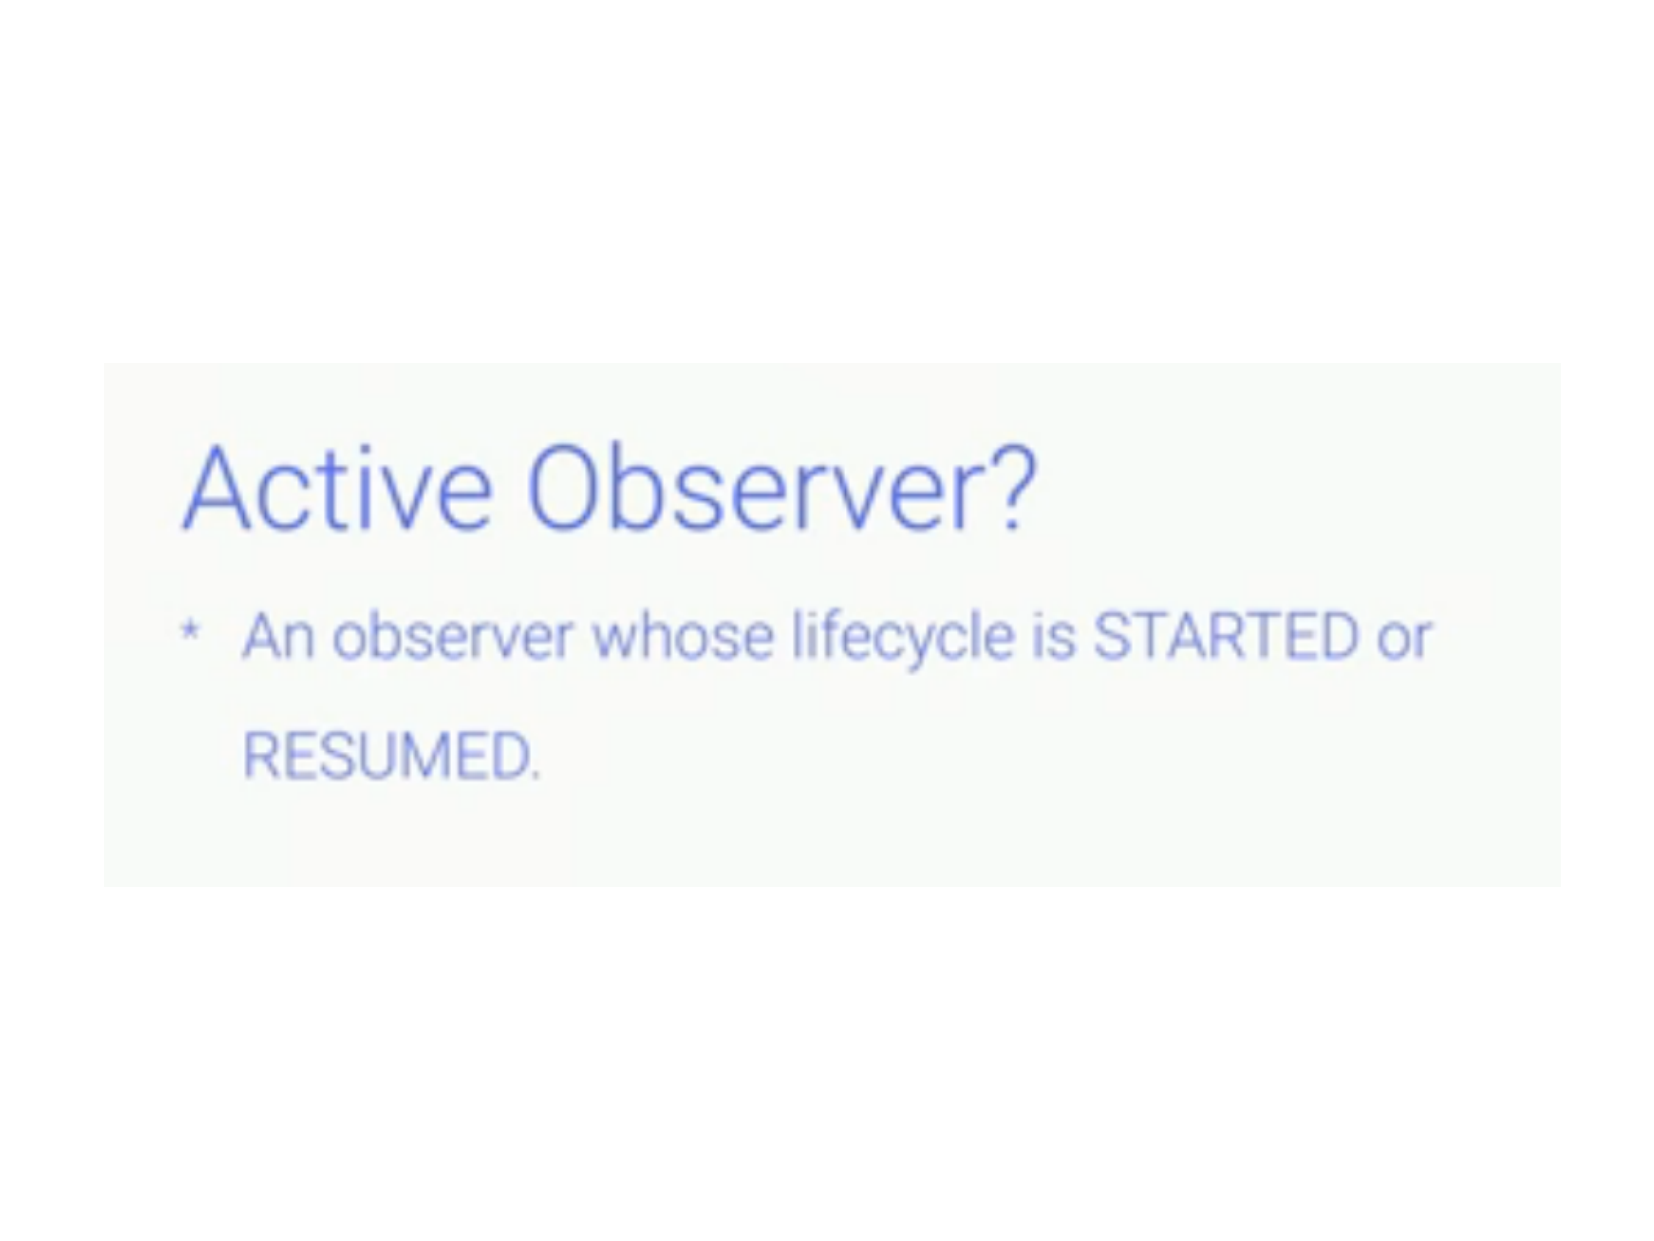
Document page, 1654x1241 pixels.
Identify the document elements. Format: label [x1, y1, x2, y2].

picture [104, 363, 1561, 887]
